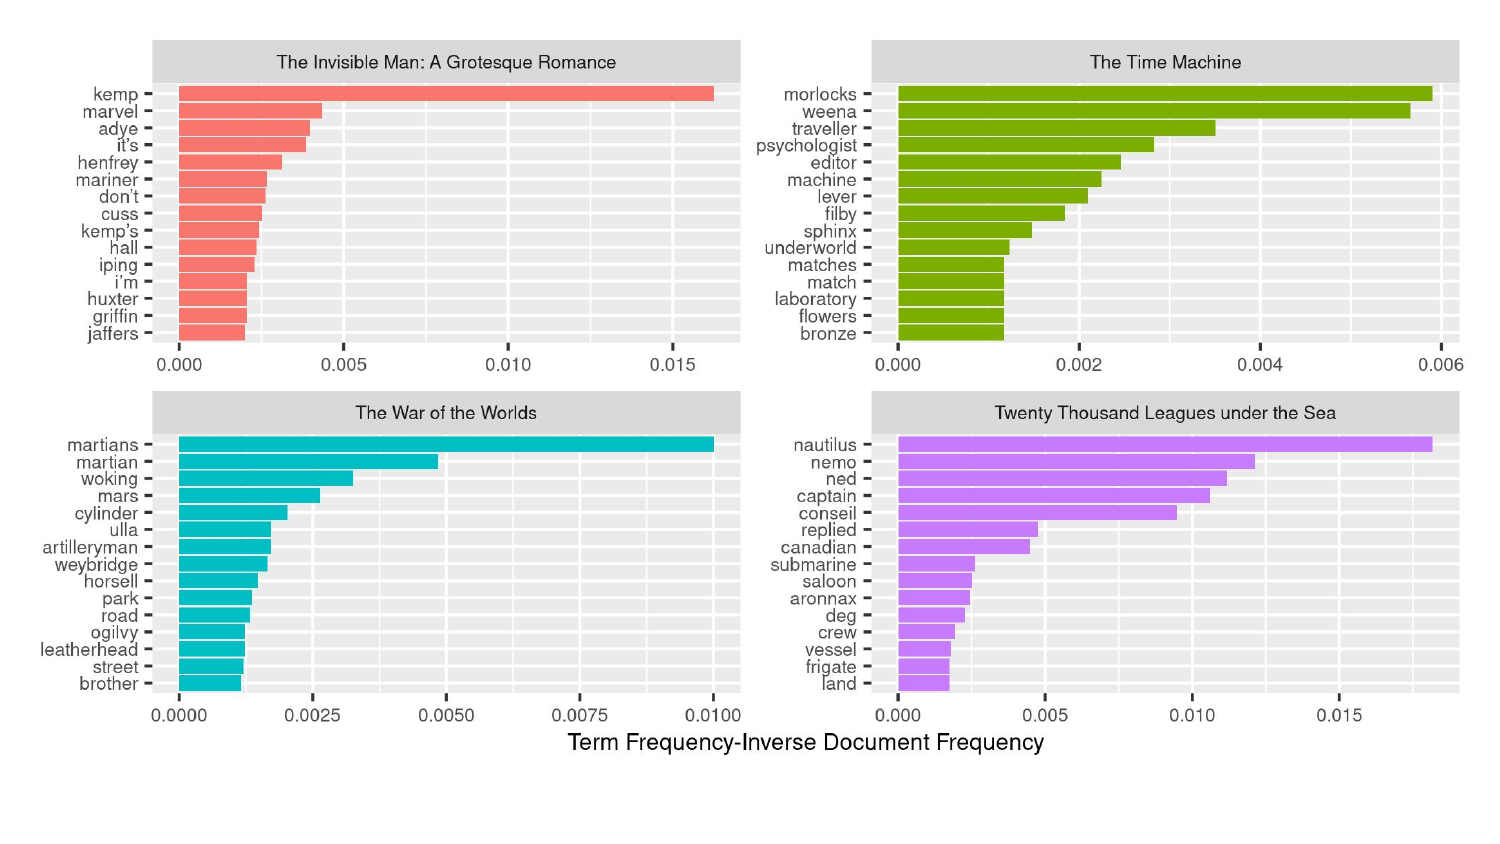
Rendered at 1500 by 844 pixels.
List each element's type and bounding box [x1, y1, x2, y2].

picture [24, 24, 1475, 771]
